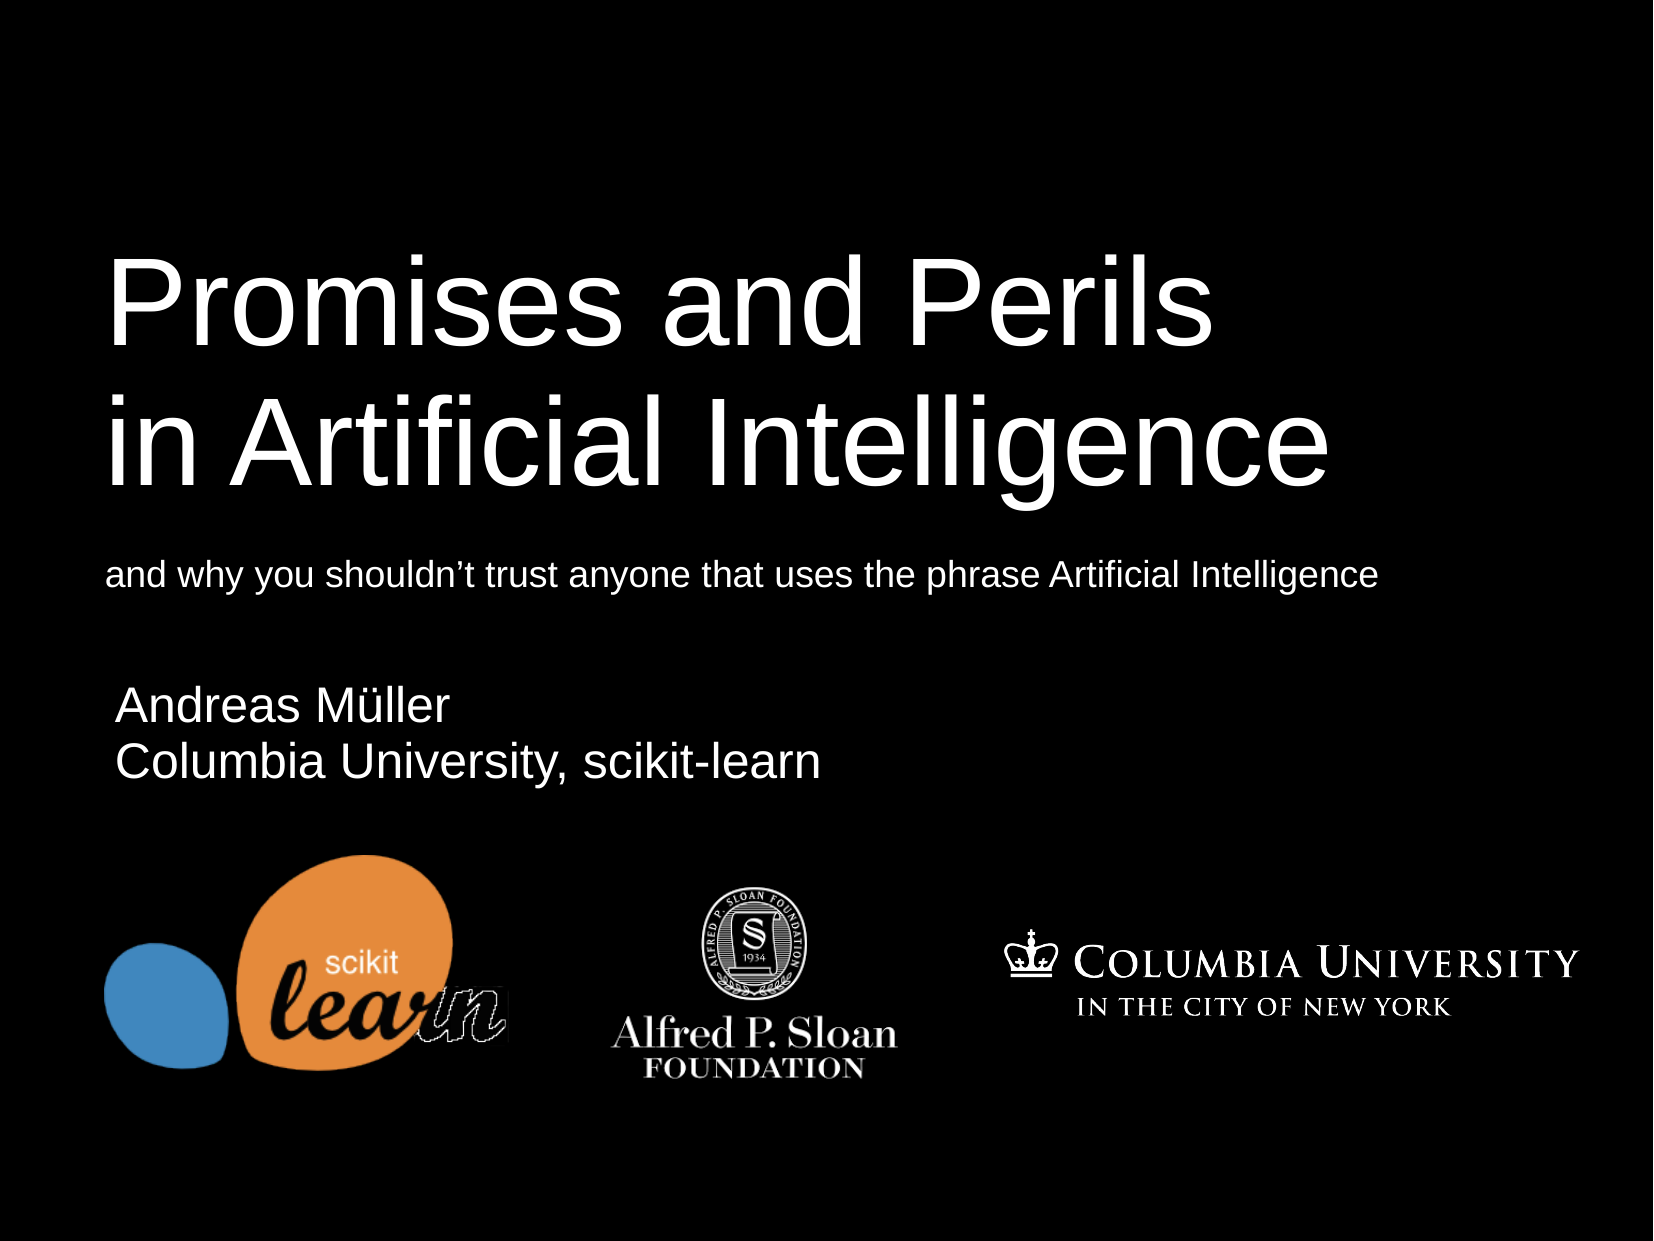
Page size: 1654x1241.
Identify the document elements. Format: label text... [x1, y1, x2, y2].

text_box Andreas Müller Columbia University, scikit-learn [100, 669, 1110, 856]
picture [1004, 929, 1580, 1016]
picture [104, 855, 525, 1116]
text_box Promises and Perils in Artificial Intelligence and why you shouldn’t trust anyone that uses the phrase Artificial Intelligence [89, 225, 1530, 856]
picture [608, 884, 900, 1083]
